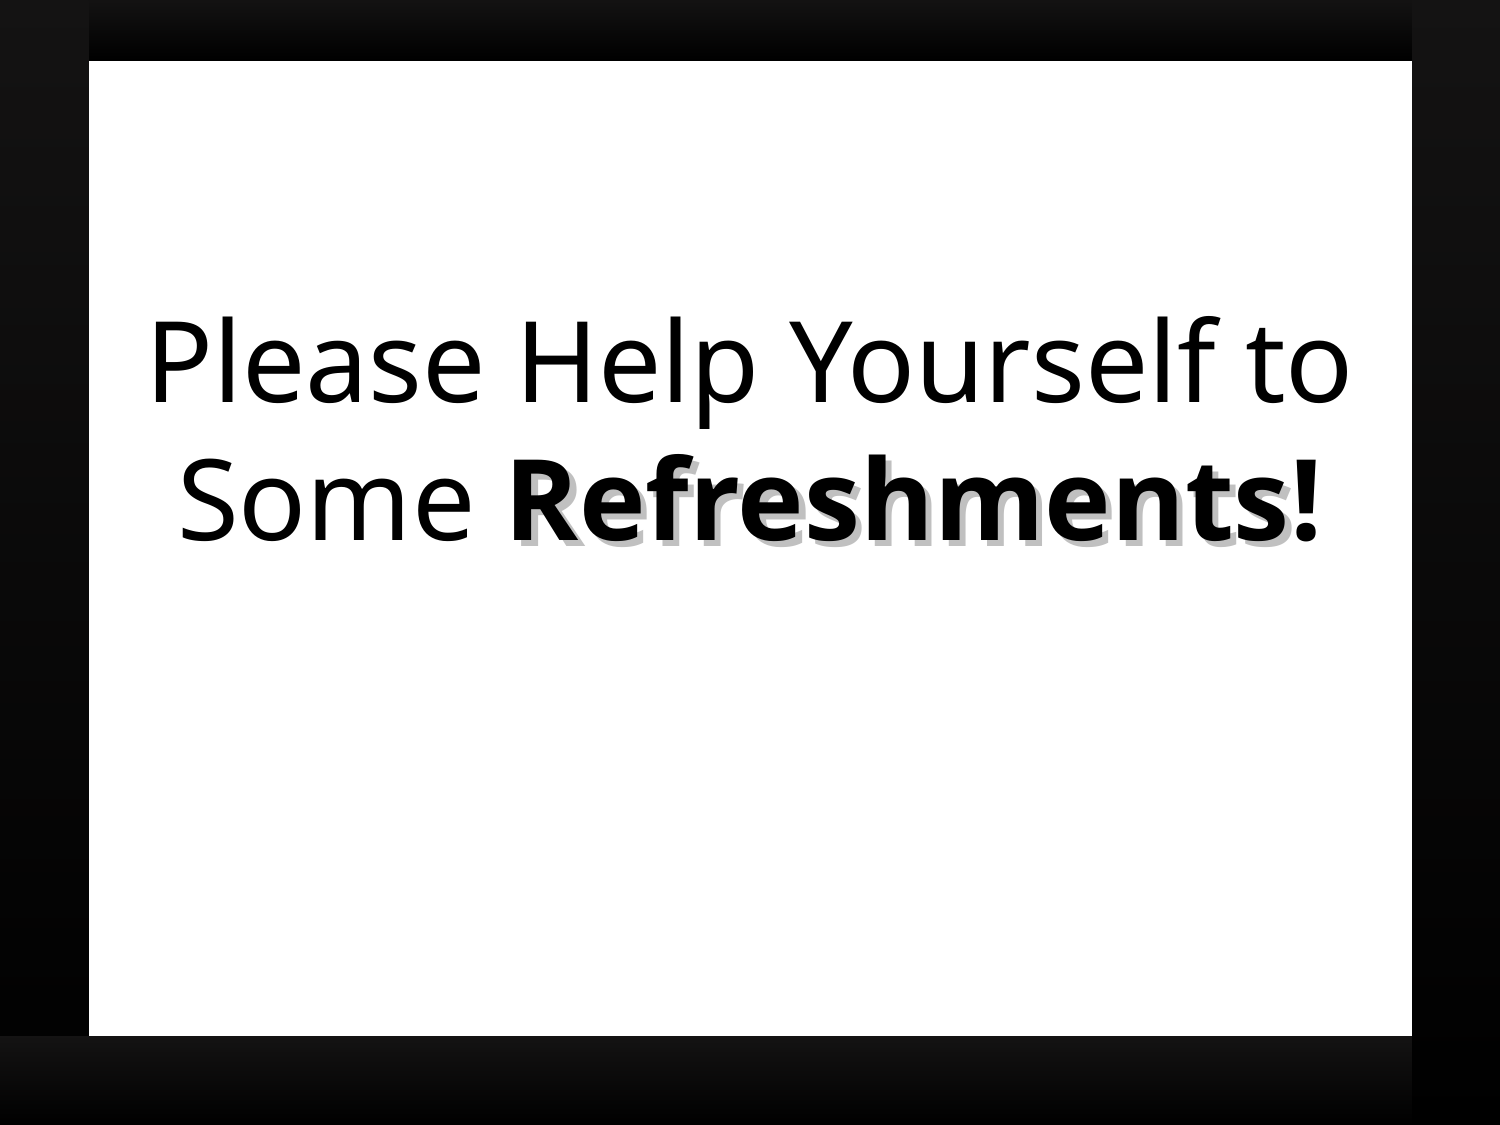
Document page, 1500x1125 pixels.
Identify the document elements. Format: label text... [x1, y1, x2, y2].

title Please Help Yourself to Some Refreshments! [112, 184, 1388, 576]
